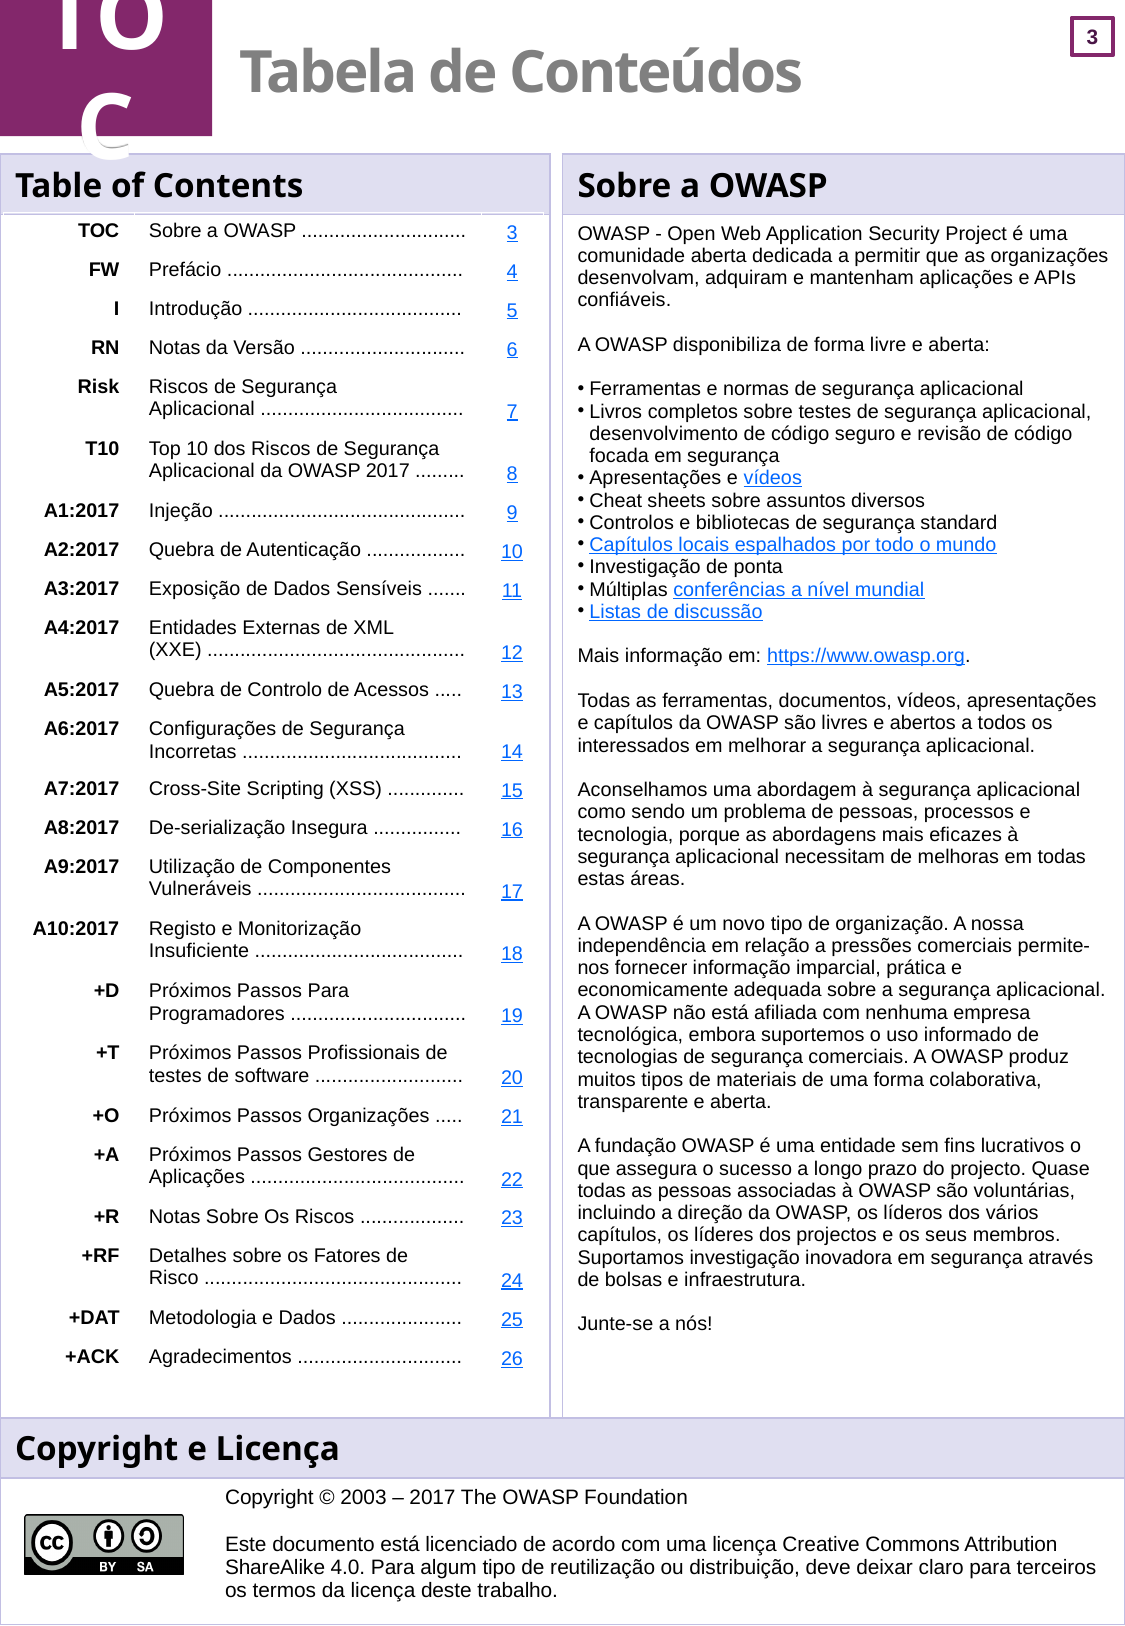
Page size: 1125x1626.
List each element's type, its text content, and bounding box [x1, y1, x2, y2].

table_cell 25 [482, 1300, 543, 1338]
text_box TOC [0, 0, 213, 137]
table_cell Notas Sobre Os Riscos ................... [135, 1199, 481, 1237]
table_cell Prefácio ........................................... [135, 252, 481, 290]
table_cell A4:2017 [4, 610, 134, 671]
table_cell Introdução ....................................... [135, 291, 481, 329]
table_cell Configurações de Segurança Incorretas ........................................ [135, 711, 481, 770]
table_cell +T [4, 1035, 134, 1096]
table_cell 16 [482, 810, 543, 848]
table_cell Top 10 dos Riscos de Segurança Aplicacional da OWASP 2017 ......... [135, 431, 481, 492]
table_cell Quebra de Autenticação .................. [135, 532, 481, 570]
table_cell 7 [482, 369, 543, 430]
table_cell +O [4, 1097, 134, 1135]
table_cell T10 [4, 431, 134, 492]
table_cell A10:2017 [4, 911, 134, 972]
table_cell 24 [482, 1238, 543, 1299]
table_cell Próximos Passos Gestores de Aplicações ....................................... [135, 1136, 481, 1198]
table_cell Utilização de Componentes Vulneráveis ...................................... [135, 849, 481, 910]
table_cell Risk [4, 369, 134, 430]
table_cell 10 [482, 532, 543, 570]
table_cell 13 [482, 672, 543, 710]
table_cell 12 [482, 610, 543, 671]
table_cell Exposição de Dados Sensíveis ....... [135, 571, 481, 609]
table_cell De-serialização Insegura ................ [135, 810, 481, 848]
table_cell A3:2017 [4, 571, 134, 609]
table_header TOC [4, 213, 134, 251]
table_cell 21 [482, 1097, 543, 1135]
table_header Table of Contents [1, 155, 549, 214]
table_cell Riscos de Segurança Aplicacional ..................................... [135, 369, 481, 430]
table_cell Copyright © 2003 – 2017 The OWASP Foundation Este documento está licenciado de acordo com uma licença Creative Commons Attribution ShareAlike 4.0. Para algum tipo de reutilização ou distribuição, deve deixar claro para terceiros os termos da licença deste trabalho. [1, 1479, 1124, 1624]
table_cell RN [4, 330, 134, 368]
table_header 3 [482, 213, 543, 251]
table_cell 14 [482, 711, 543, 770]
table_cell 5 [482, 291, 543, 329]
table_cell +ACK [4, 1339, 134, 1377]
table_cell 20 [482, 1035, 543, 1096]
table_cell Próximos Passos Organizações ..... [135, 1097, 481, 1135]
table_cell 17 [482, 849, 543, 910]
table_cell I [4, 291, 134, 329]
table_cell 19 [482, 973, 543, 1034]
table_cell 9 [482, 493, 543, 531]
table_cell Registo e Monitorização Insuficiente ...................................... [135, 911, 481, 972]
table_cell A9:2017 [4, 849, 134, 910]
table_cell 6 [482, 330, 543, 368]
table_cell 15 [482, 771, 543, 809]
table_cell Metodologia e Dados ...................... [135, 1300, 481, 1338]
table_cell +DAT [4, 1300, 134, 1338]
table_cell Agradecimentos .............................. [135, 1339, 481, 1377]
table_cell A7:2017 [4, 771, 134, 809]
table_cell 11 [482, 571, 543, 609]
table_cell FW [4, 252, 134, 290]
table_cell Próximos Passos Profissionais de testes de software ........................... [135, 1035, 481, 1096]
table_cell Entidades Externas de XML (XXE) ............................................... [135, 610, 481, 671]
table_cell A5:2017 [4, 672, 134, 710]
table_header Sobre a OWASP [563, 155, 1124, 214]
table_cell Injeção ............................................. [135, 493, 481, 531]
table_cell Cross-Site Scripting (XSS) .............. [135, 771, 481, 809]
table_cell A2:2017 [4, 532, 134, 570]
table_cell 4 [482, 252, 543, 290]
table_cell Quebra de Controlo de Acessos ..... [135, 672, 481, 710]
table_cell [1, 215, 549, 1417]
table_cell Notas da Versão .............................. [135, 330, 481, 368]
table_cell 26 [482, 1339, 543, 1377]
table_cell A6:2017 [4, 711, 134, 770]
table_header Sobre a OWASP .............................. [135, 213, 481, 251]
table_cell A8:2017 [4, 810, 134, 848]
text_box TOC [115, 0, 148, 38]
table_cell +D [4, 973, 134, 1034]
table_cell 8 [482, 431, 543, 492]
table_cell Detalhes sobre os Fatores de Risco ............................................... [135, 1238, 481, 1299]
picture [24, 1514, 184, 1575]
table_cell +RF [4, 1238, 134, 1299]
table_cell 22 [482, 1136, 543, 1198]
table_cell Próximos Passos Para Programadores ................................ [135, 973, 481, 1034]
table_cell 18 [482, 911, 543, 972]
table_cell +R [4, 1199, 134, 1237]
table_cell 23 [482, 1199, 543, 1237]
table_cell +A [4, 1136, 134, 1198]
table_cell A1:2017 [4, 493, 134, 531]
table_header Copyright e Licença [1, 1419, 1124, 1477]
table_cell OWASP - Open Web Application Security Project é uma comunidade aberta dedicada a permitir que as organizações desenvolvam, adquiram e mantenham aplicações e APIs confiáveis. A OWASP disponibiliza de forma livre e aberta: Ferramentas e normas de segurança aplicacional Livros completos sobre testes de segurança aplicacional, desenvolvimento de código seguro e revisão de código focada em segurança Apresentações e vídeos Cheat sheets sobre assuntos diversos Controlos e bibliotecas de segurança standard Capítulos locais espalhados por todo o mundo Investigação de ponta Múltiplas conferências a nível mundial Listas de discussão Mais informação em: https://www.owasp.org. Todas as ferramentas, documentos, vídeos, apresentações e capítulos da OWASP são livres e abertos a todos os interessados em melhorar a segurança aplicacional. Aconselhamos uma abordagem à segurança aplicacional como sendo um problema de pessoas, processos e tecnologia, porque as abordagens mais eficazes à segurança aplicacional necessitam de melhoras em todas estas áreas. A OWASP é um novo tipo de organização. A nossa independência em relação a pressões comerciais permite-nos fornecer informação imparcial, prática e economicamente adequada sobre a segurança aplicacional. A OWASP não está afiliada com nenhuma empresa tecnológica, embora suportemos o uso informado de tecnologias de segurança comerciais. A OWASP produz muitos tipos de materiais de uma forma colaborativa, transparente e aberta. A fundação OWASP é uma entidade sem fins lucrativos o que assegura o sucesso a longo prazo do projecto. Quase todas as pessoas associadas à OWASP são voluntárias, incluindo a direção da OWASP, os líderos dos vários capítulos, os líderes dos projectos e os seus membros. Suportamos investigação inovadora em segurança através de bolsas e infraestrutura. Junte-se a nós! [563, 215, 1124, 1417]
text_box Tabela de Conteúdos [224, 12, 1125, 134]
